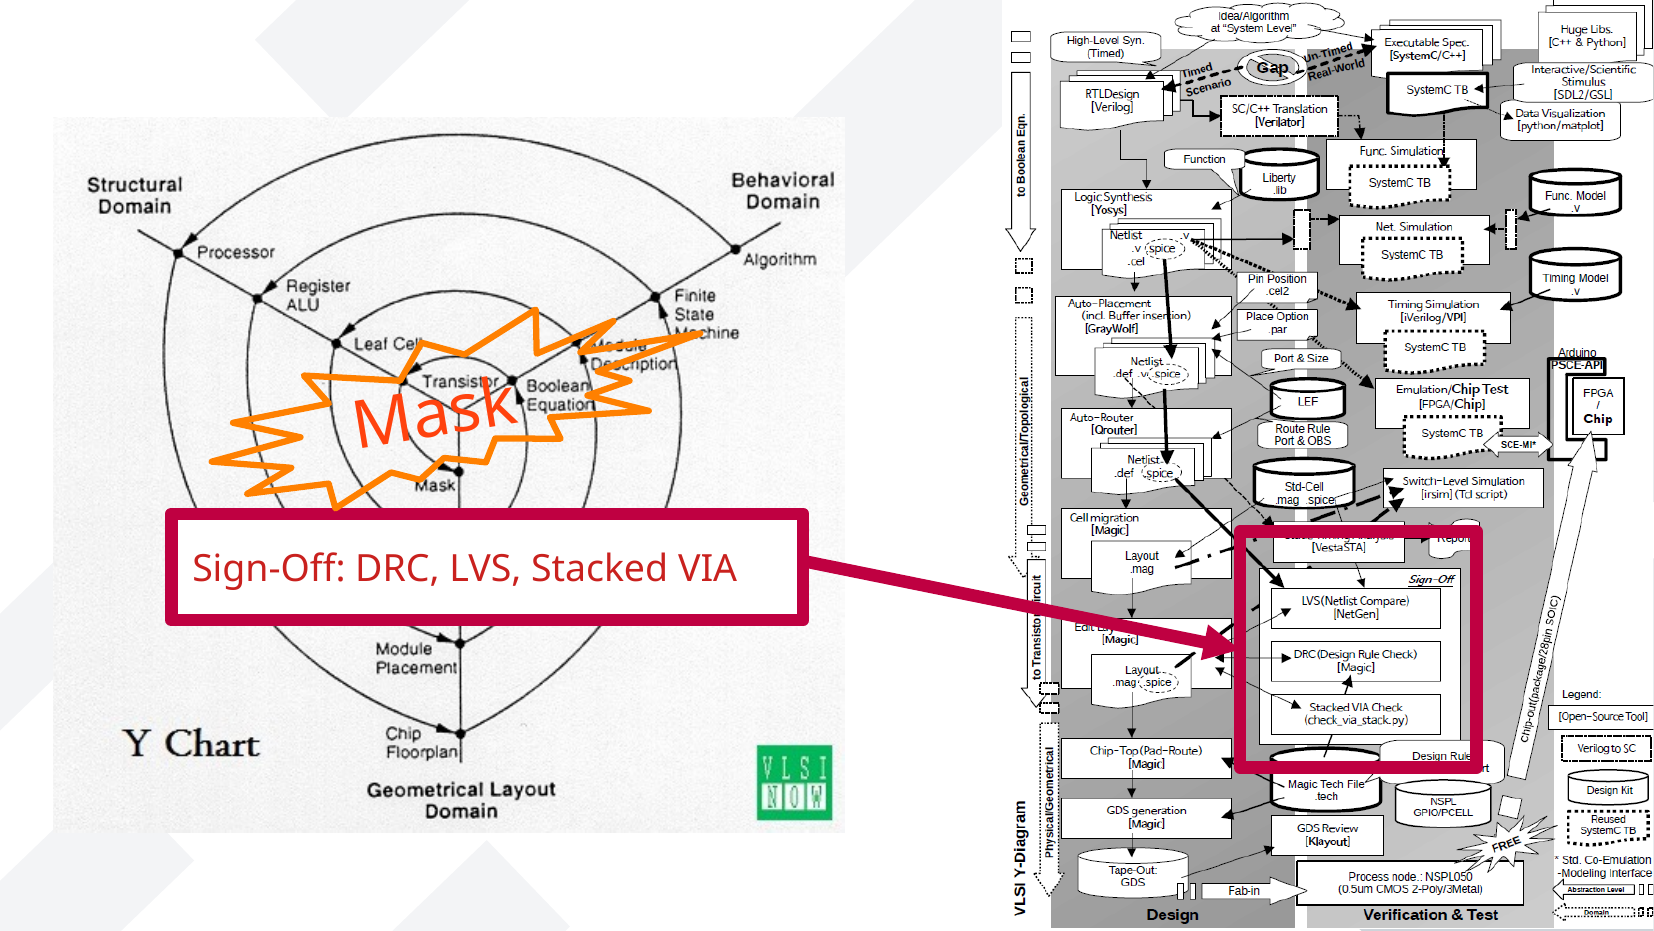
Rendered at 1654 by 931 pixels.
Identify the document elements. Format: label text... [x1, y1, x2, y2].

text_box Mask [211, 309, 701, 509]
picture [1246, 538, 1470, 761]
picture [1002, 0, 1654, 929]
text_box Sign-Off: DRC, LVS, Stacked VIA [171, 513, 804, 621]
picture [53, 117, 845, 834]
